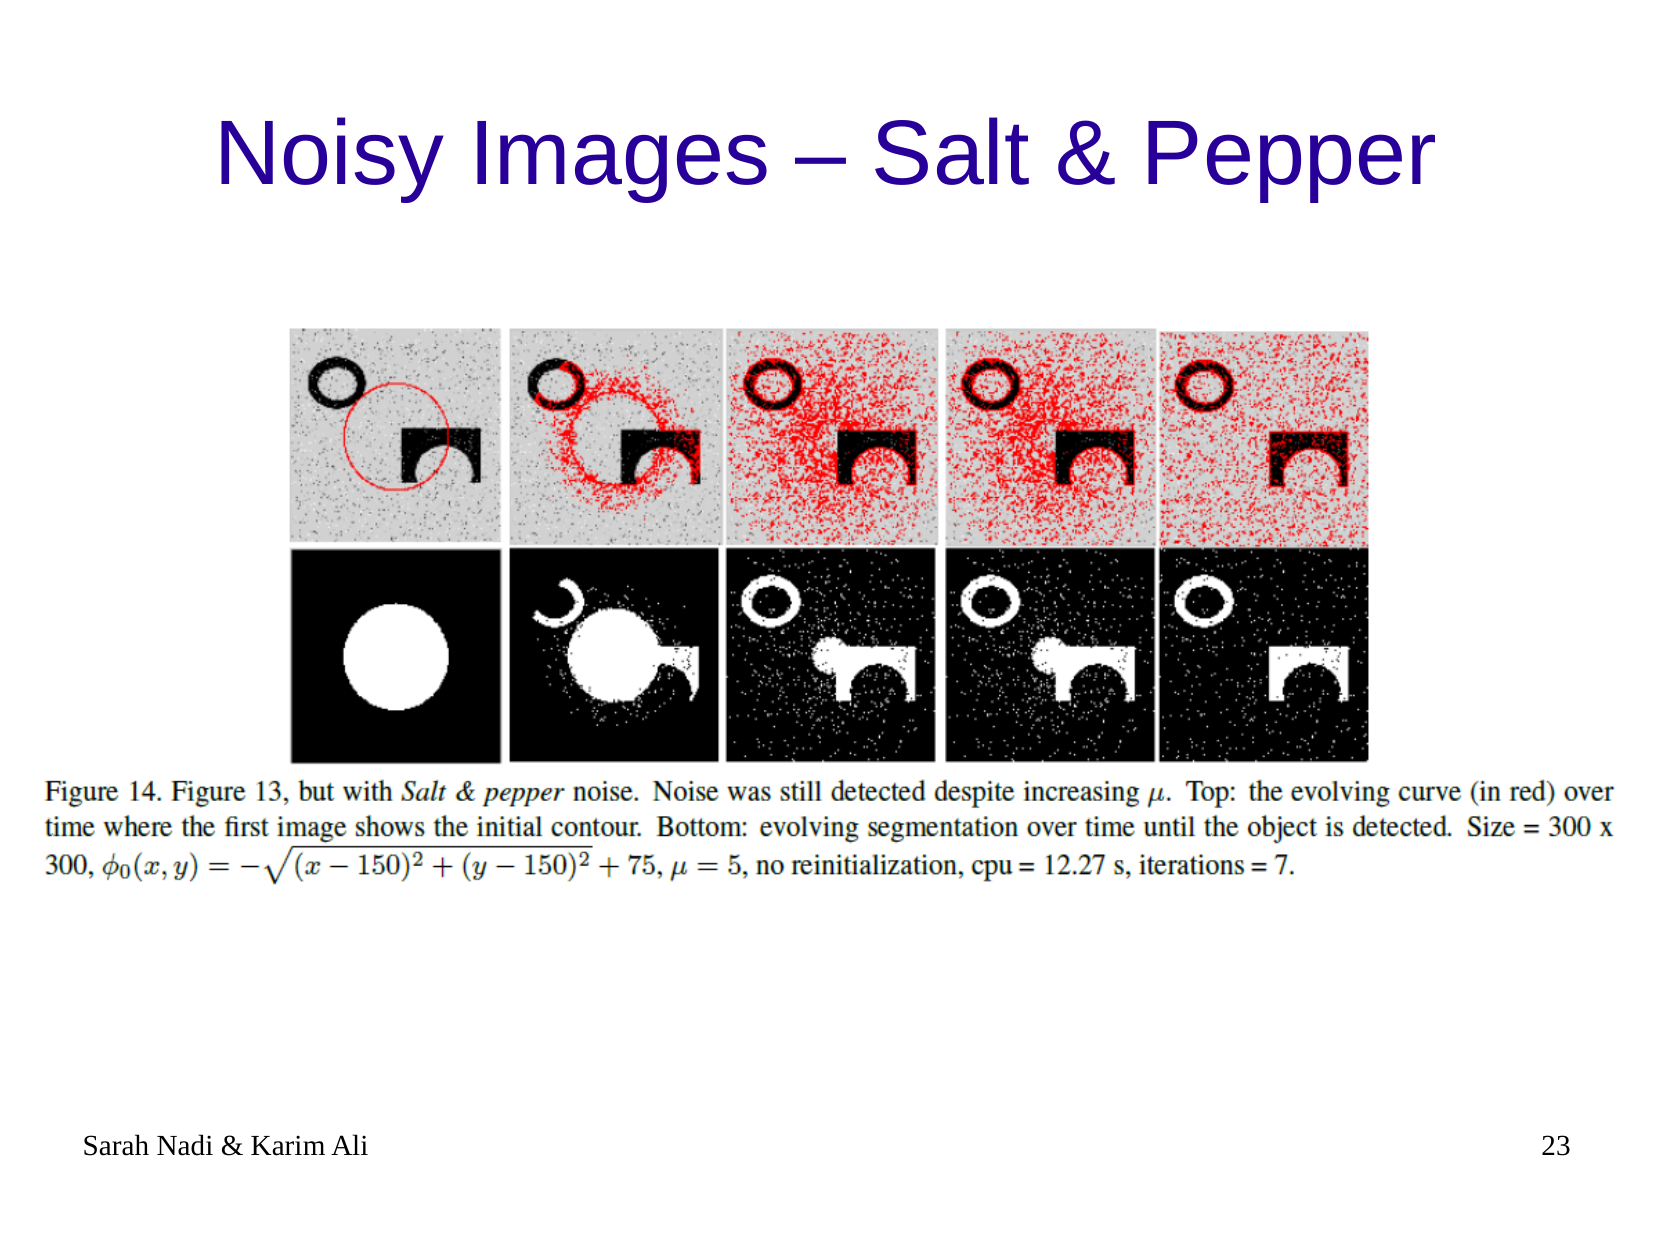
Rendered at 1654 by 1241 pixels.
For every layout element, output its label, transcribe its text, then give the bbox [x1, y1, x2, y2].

picture [23, 316, 1630, 925]
title Noisy Images – Salt & Pepper [82, 56, 1571, 250]
